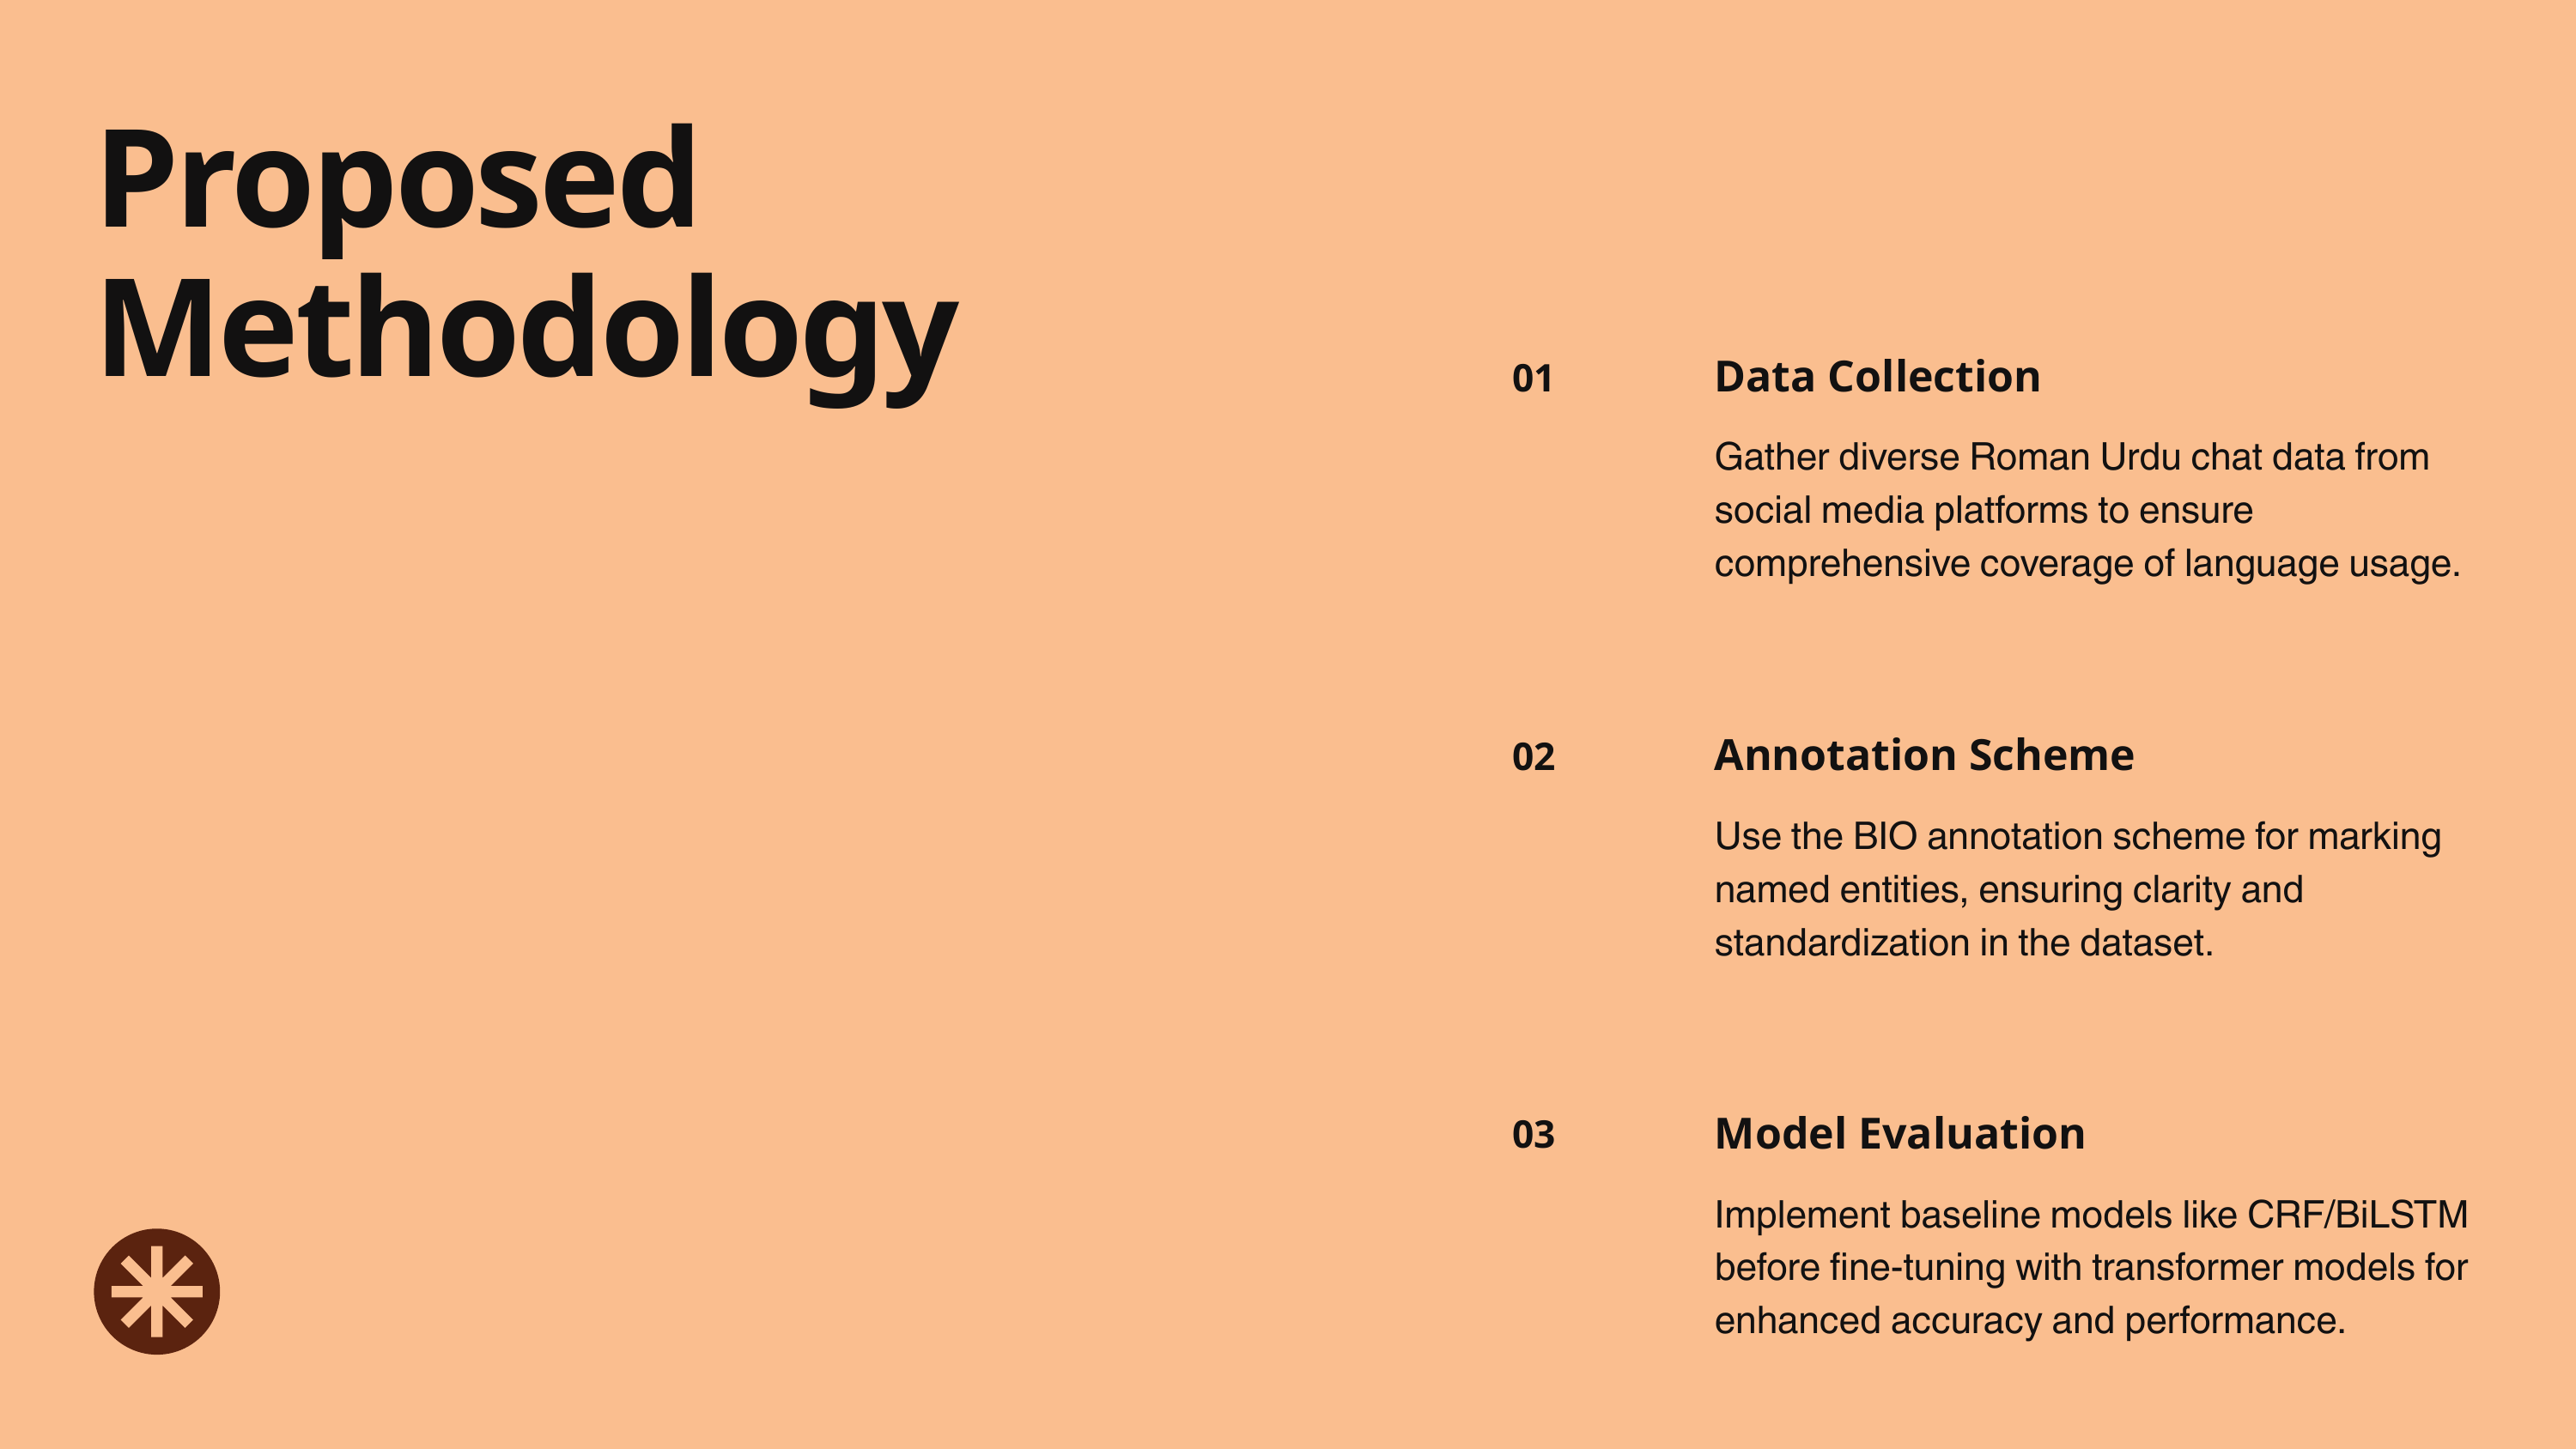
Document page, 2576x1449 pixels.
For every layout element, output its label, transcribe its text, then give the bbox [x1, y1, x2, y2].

text_box Proposed Methodology [826, 317, 856, 361]
text_box Use the BIO annotation scheme for marking named entities, ensuring clarity and standardization in the dataset. [1714, 803, 2482, 964]
text_box 01 [1511, 346, 1595, 400]
text_box Data Collection [1714, 340, 2482, 401]
text_box Implement baseline models like CRF/BiLSTM before fine-tuning with transformer models for enhanced accuracy and performance. [1714, 1181, 2482, 1395]
text_box Model Evaluation [1714, 1097, 2482, 1158]
text_box Proposed Methodology [94, 104, 1309, 404]
text_box 03 [1511, 1102, 1595, 1156]
text_box [94, 1228, 221, 1355]
text_box 02 [1511, 724, 1595, 779]
text_box Gather diverse Roman Urdu chat data from social media platforms to ensure comprehensive coverage of language usage. [1714, 424, 2482, 638]
text_box Annotation Scheme [1714, 718, 2482, 779]
